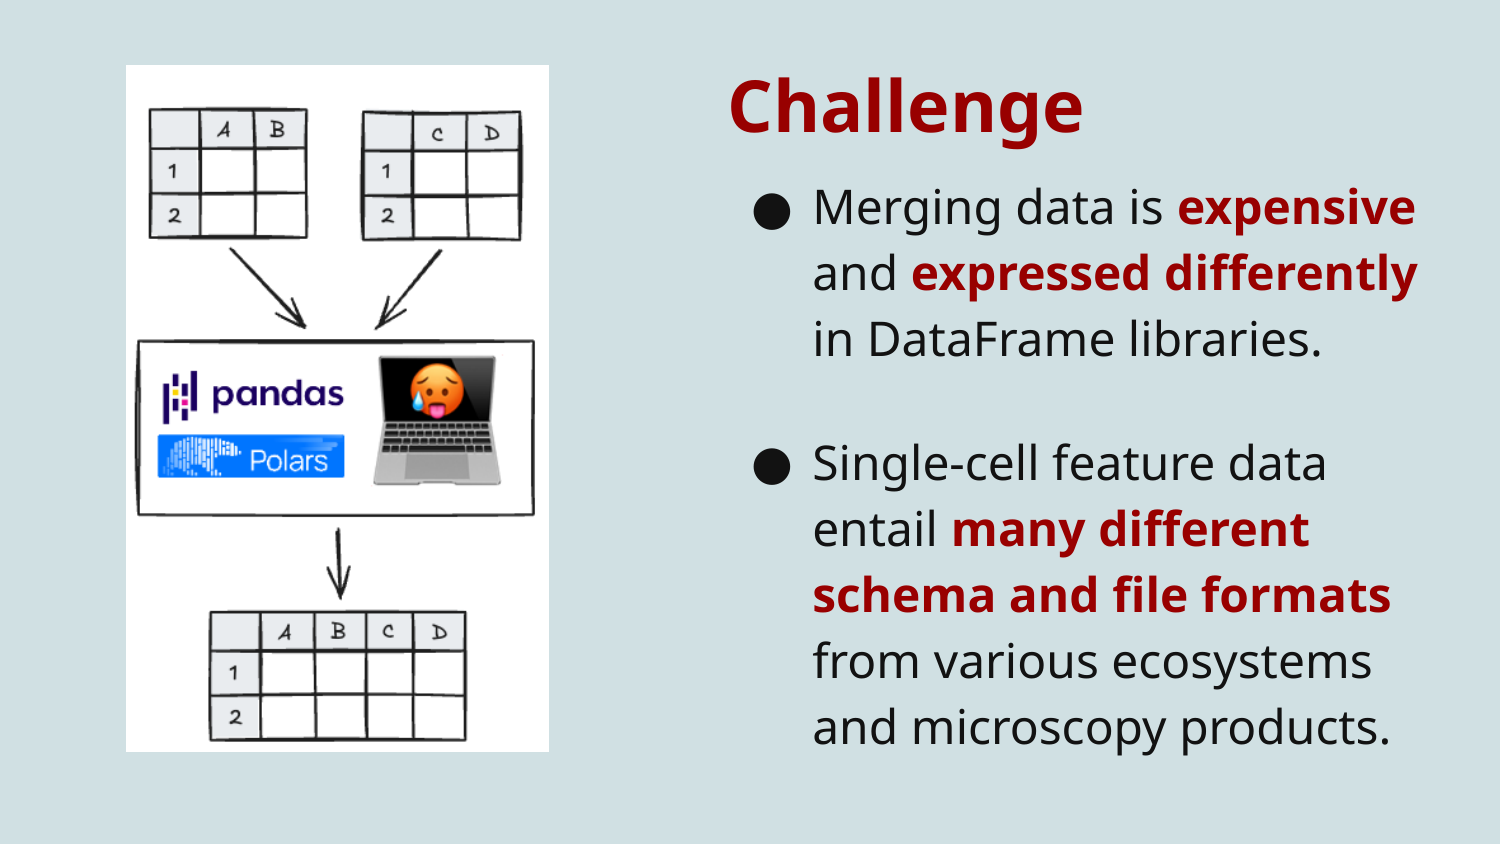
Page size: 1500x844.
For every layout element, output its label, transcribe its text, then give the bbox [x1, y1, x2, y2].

list Merging data is expensive and expressed differently in DataFrame libraries. Single-cell feature data entail many different schema and file formats from various ecosystems and microscopy products. [722, 199, 1500, 724]
picture [126, 65, 549, 752]
title Challenge [712, 55, 1230, 324]
